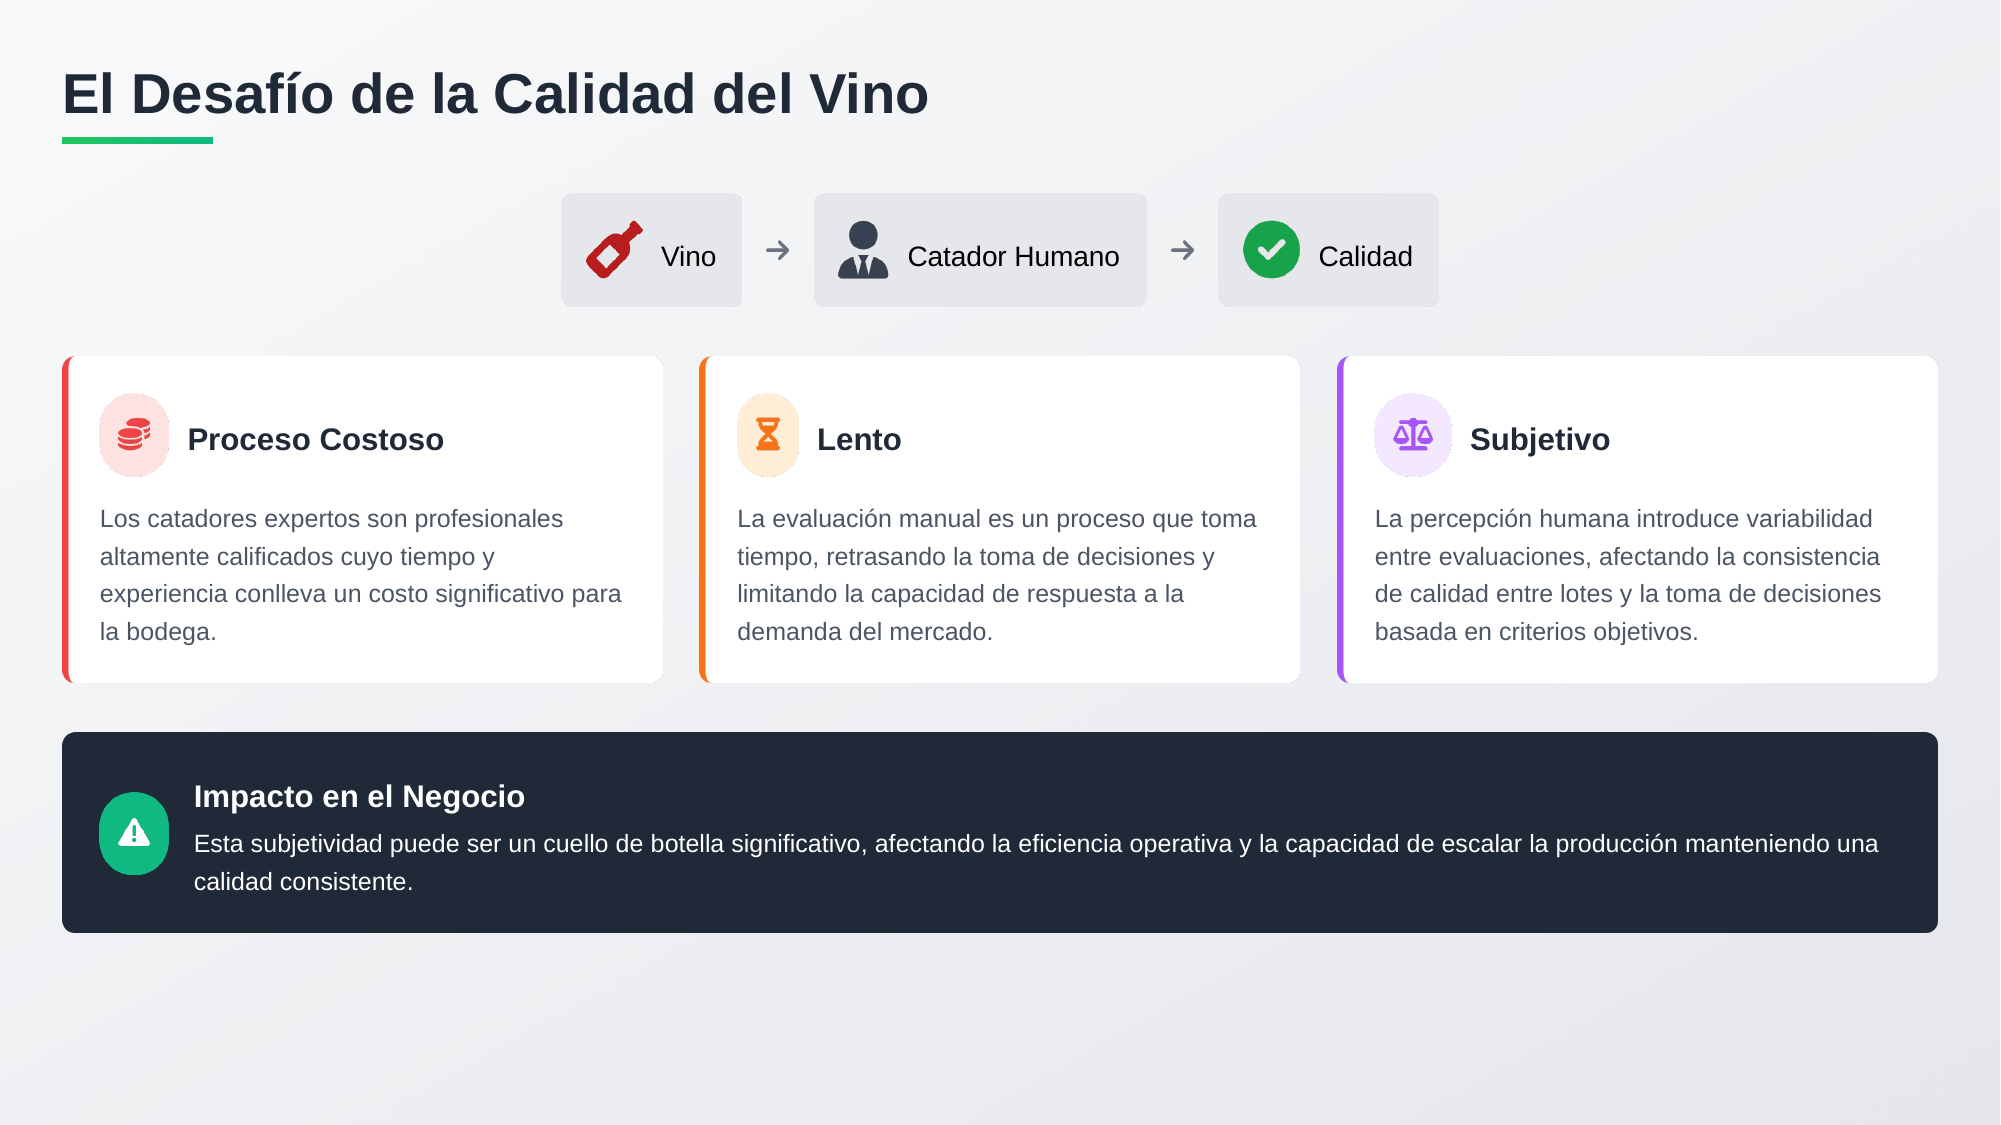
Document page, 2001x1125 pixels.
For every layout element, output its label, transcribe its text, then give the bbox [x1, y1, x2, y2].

text_box El Desafío de la Calidad del Vino [62, 62, 2000, 125]
text_box Subjetivo [1470, 413, 1639, 457]
text_box Esta subjetividad puede ser un cuello de botella significativo, afectando la eficiencia operativa y la capacidad de escalar la producción manteniendo una calidad consistente. [193, 820, 1900, 896]
picture [0, 0, 2001, 1125]
text_box Calidad [1318, 228, 1433, 272]
text_box Vino [661, 228, 728, 272]
text_box La percepción humana introduce variabilidad entre evaluaciones, afectando la consistencia de calidad entre lotes y la toma de decisiones basada en criterios objetivos. [1374, 495, 1900, 646]
text_box Catador Humano [907, 228, 1165, 272]
text_box Impacto en el Negocio [193, 770, 1900, 815]
text_box Lento [817, 413, 920, 457]
text_box La evaluación manual es un proceso que toma tiempo, retrasando la toma de decisiones y limitando la capacidad de respuesta a la demanda del mercado. [737, 495, 1263, 646]
text_box Proceso Costoso [187, 413, 496, 457]
text_box Los catadores expertos son profesionales altamente calificados cuyo tiempo y experiencia conlleva un costo significativo para la bodega. [99, 495, 625, 646]
